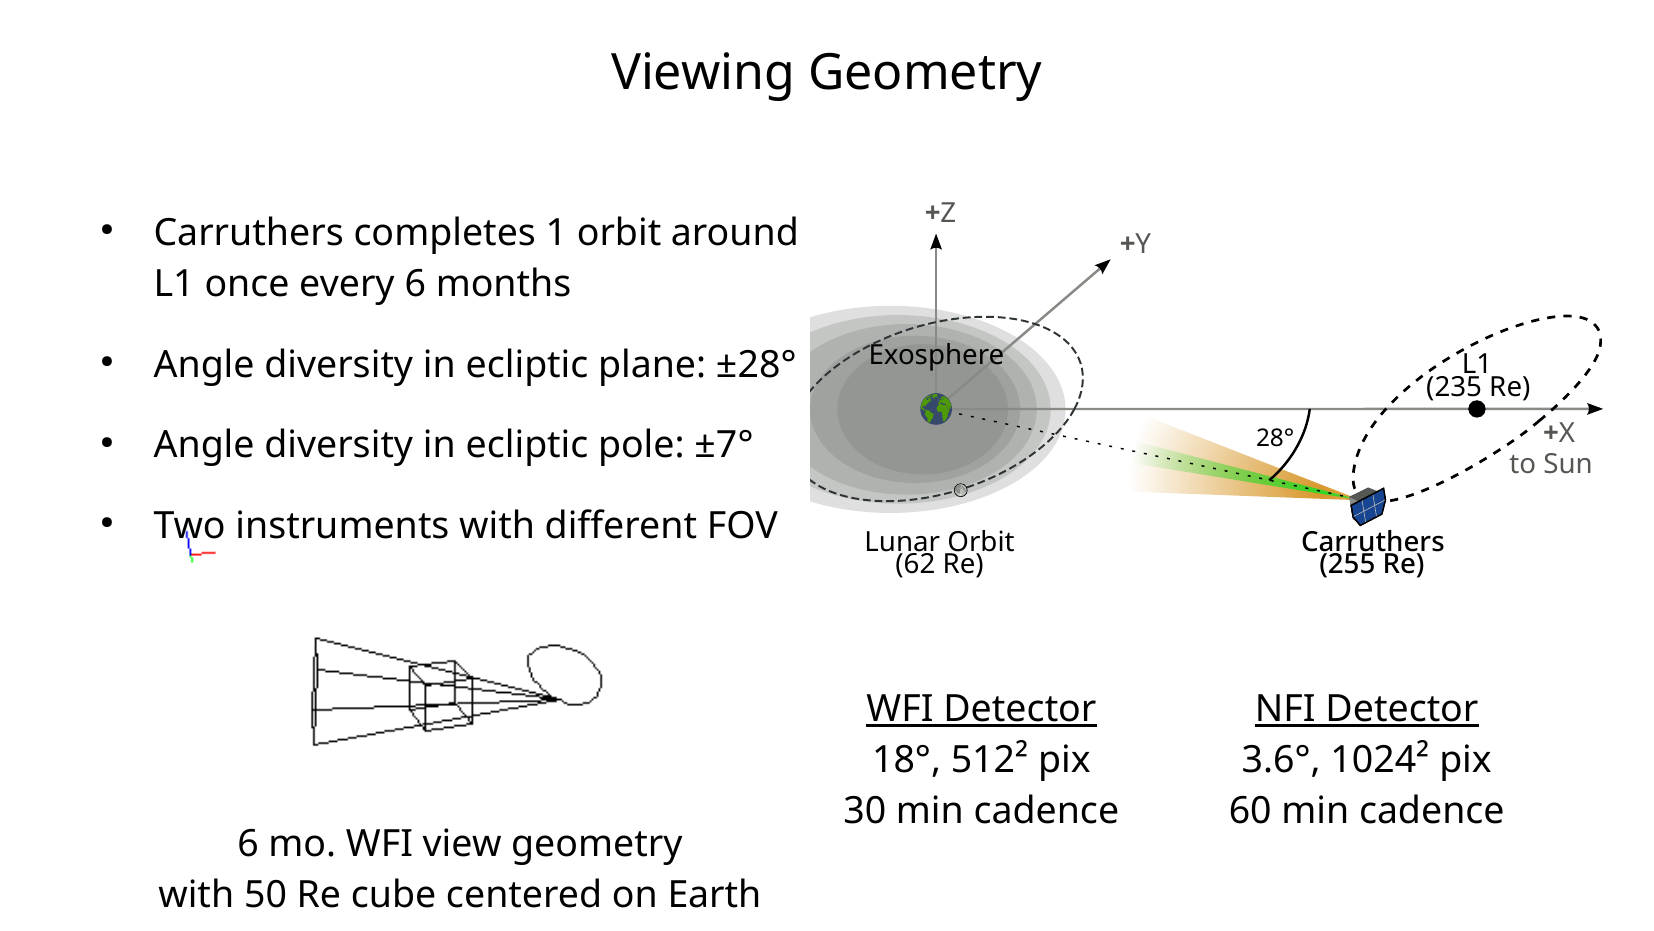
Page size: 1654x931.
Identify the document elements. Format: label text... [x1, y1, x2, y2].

text_box WFI Detector 18°, 512² pix 30 min cadence [828, 673, 1232, 867]
text_box NFI Detector 3.6°, 1024² pix 60 min cadence [1213, 673, 1546, 823]
title Viewing Geometry [82, 18, 1571, 122]
picture [162, 590, 719, 789]
picture [810, 164, 1607, 610]
text_box 6 mo. WFI view geometry with 50 Re cube centered on Earth [143, 808, 749, 913]
list Carruthers completes 1 orbit around L1 once every 6 months Angle diversity in ecliptic plane: ±28° Angle diversity in ecliptic pole: ±7° Two instruments with different FOV [82, 205, 809, 590]
